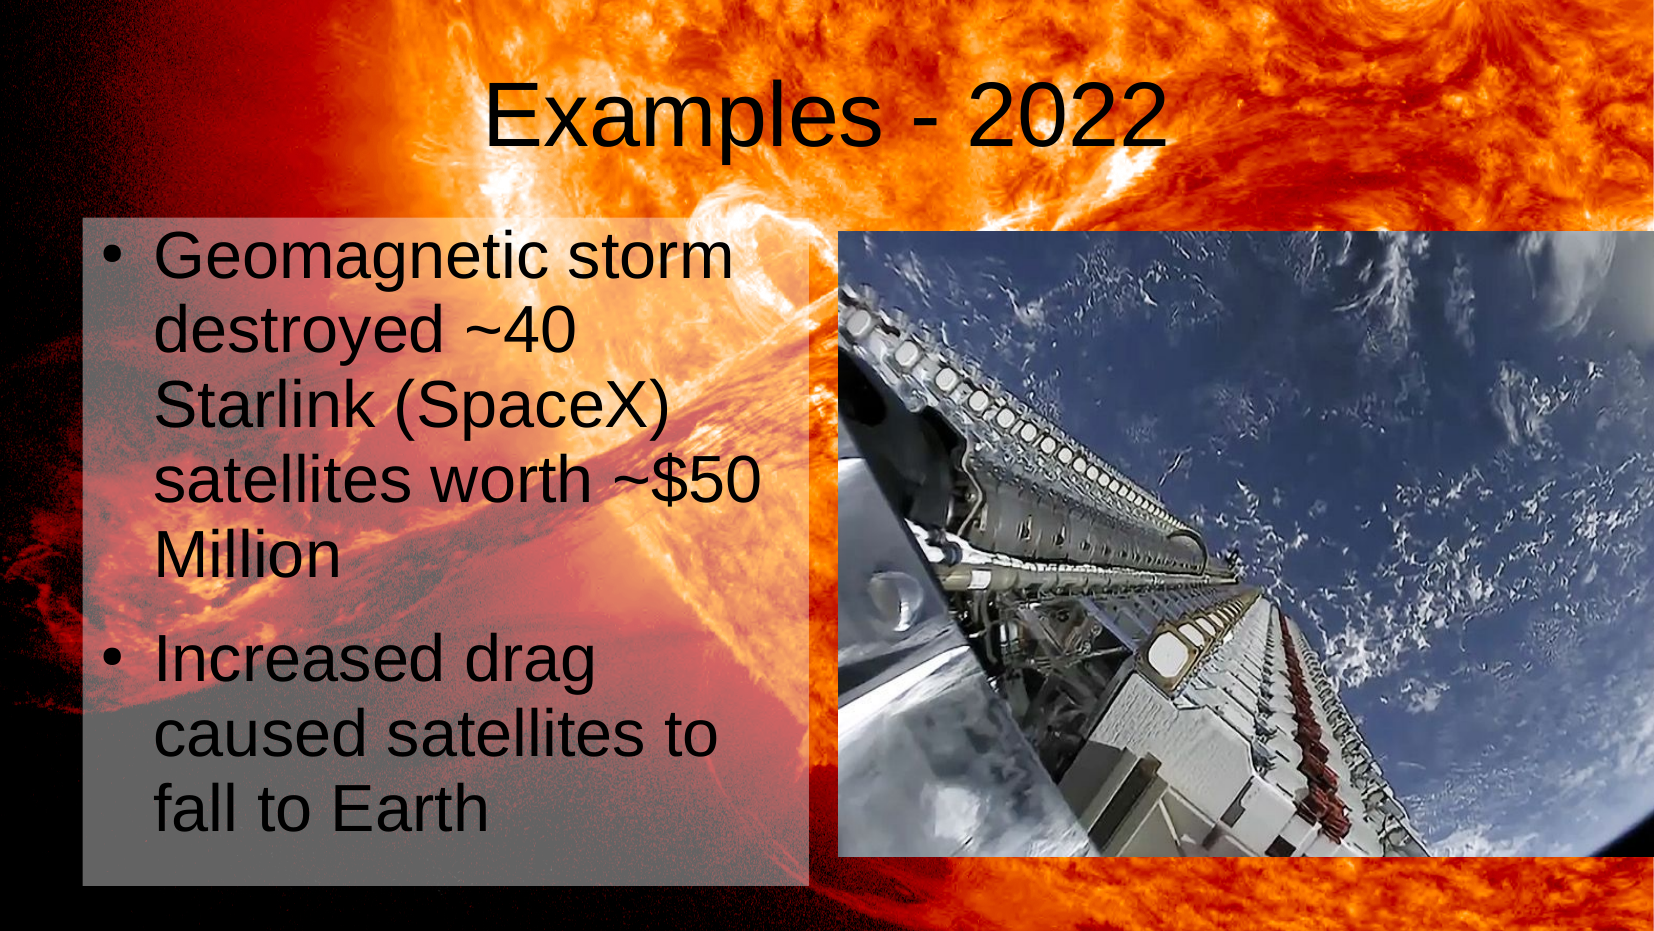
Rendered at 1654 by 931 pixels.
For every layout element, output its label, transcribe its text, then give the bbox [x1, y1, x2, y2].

title Examples - 2022 [82, 37, 1571, 193]
picture [0, 0, 1654, 931]
list Geomagnetic storm destroyed ~40 Starlink (SpaceX) satellites worth ~$50 Million Increased drag caused satellites to fall to Earth [82, 217, 809, 886]
